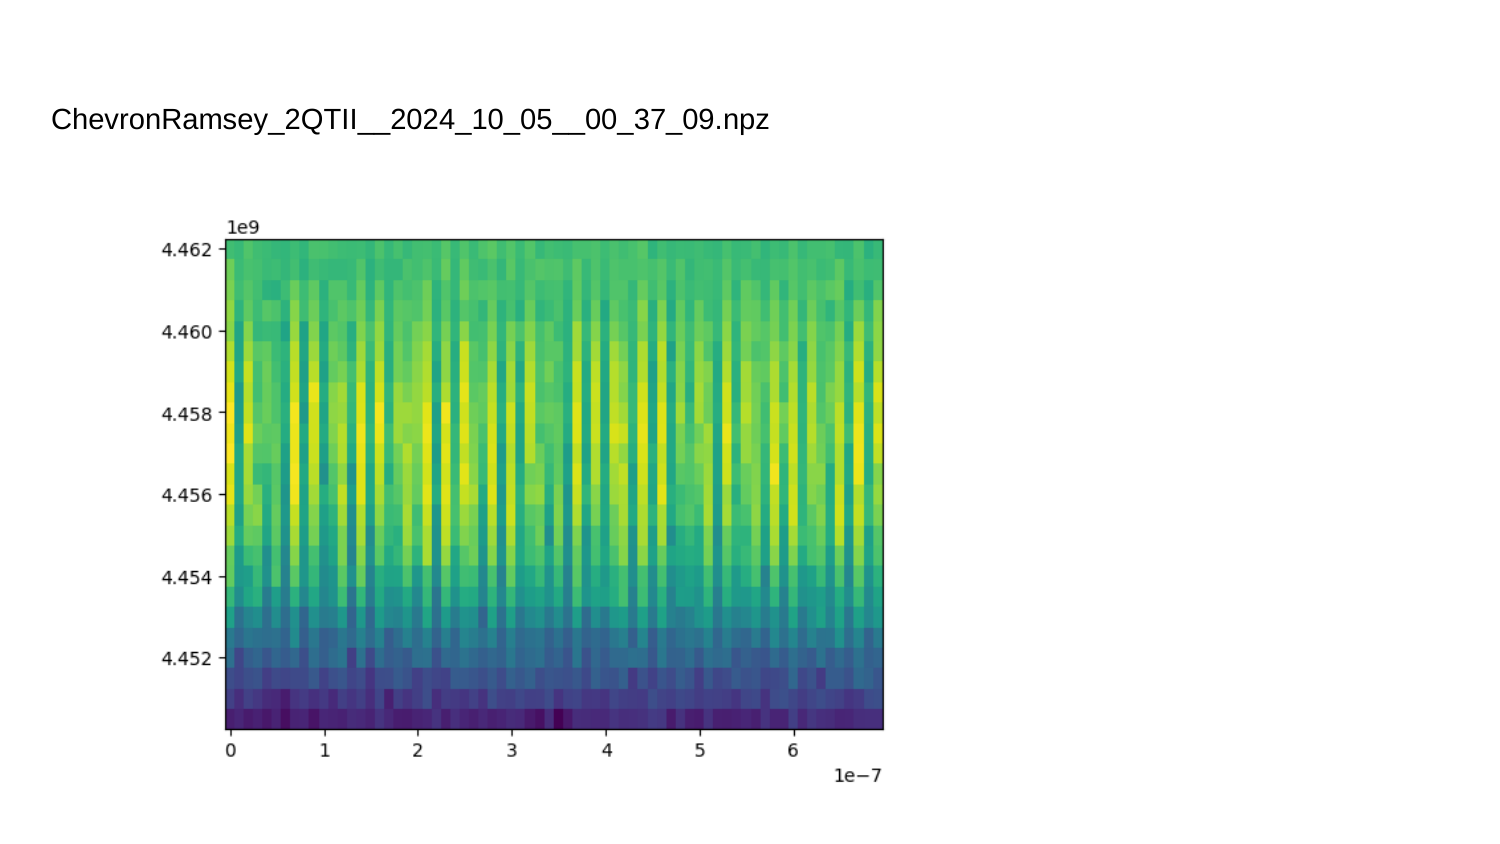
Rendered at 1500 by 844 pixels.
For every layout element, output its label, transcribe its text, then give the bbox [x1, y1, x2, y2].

picture [147, 206, 896, 798]
title ChevronRamsey_2QTII__2024_10_05__00_37_09.npz [51, 72, 1449, 167]
